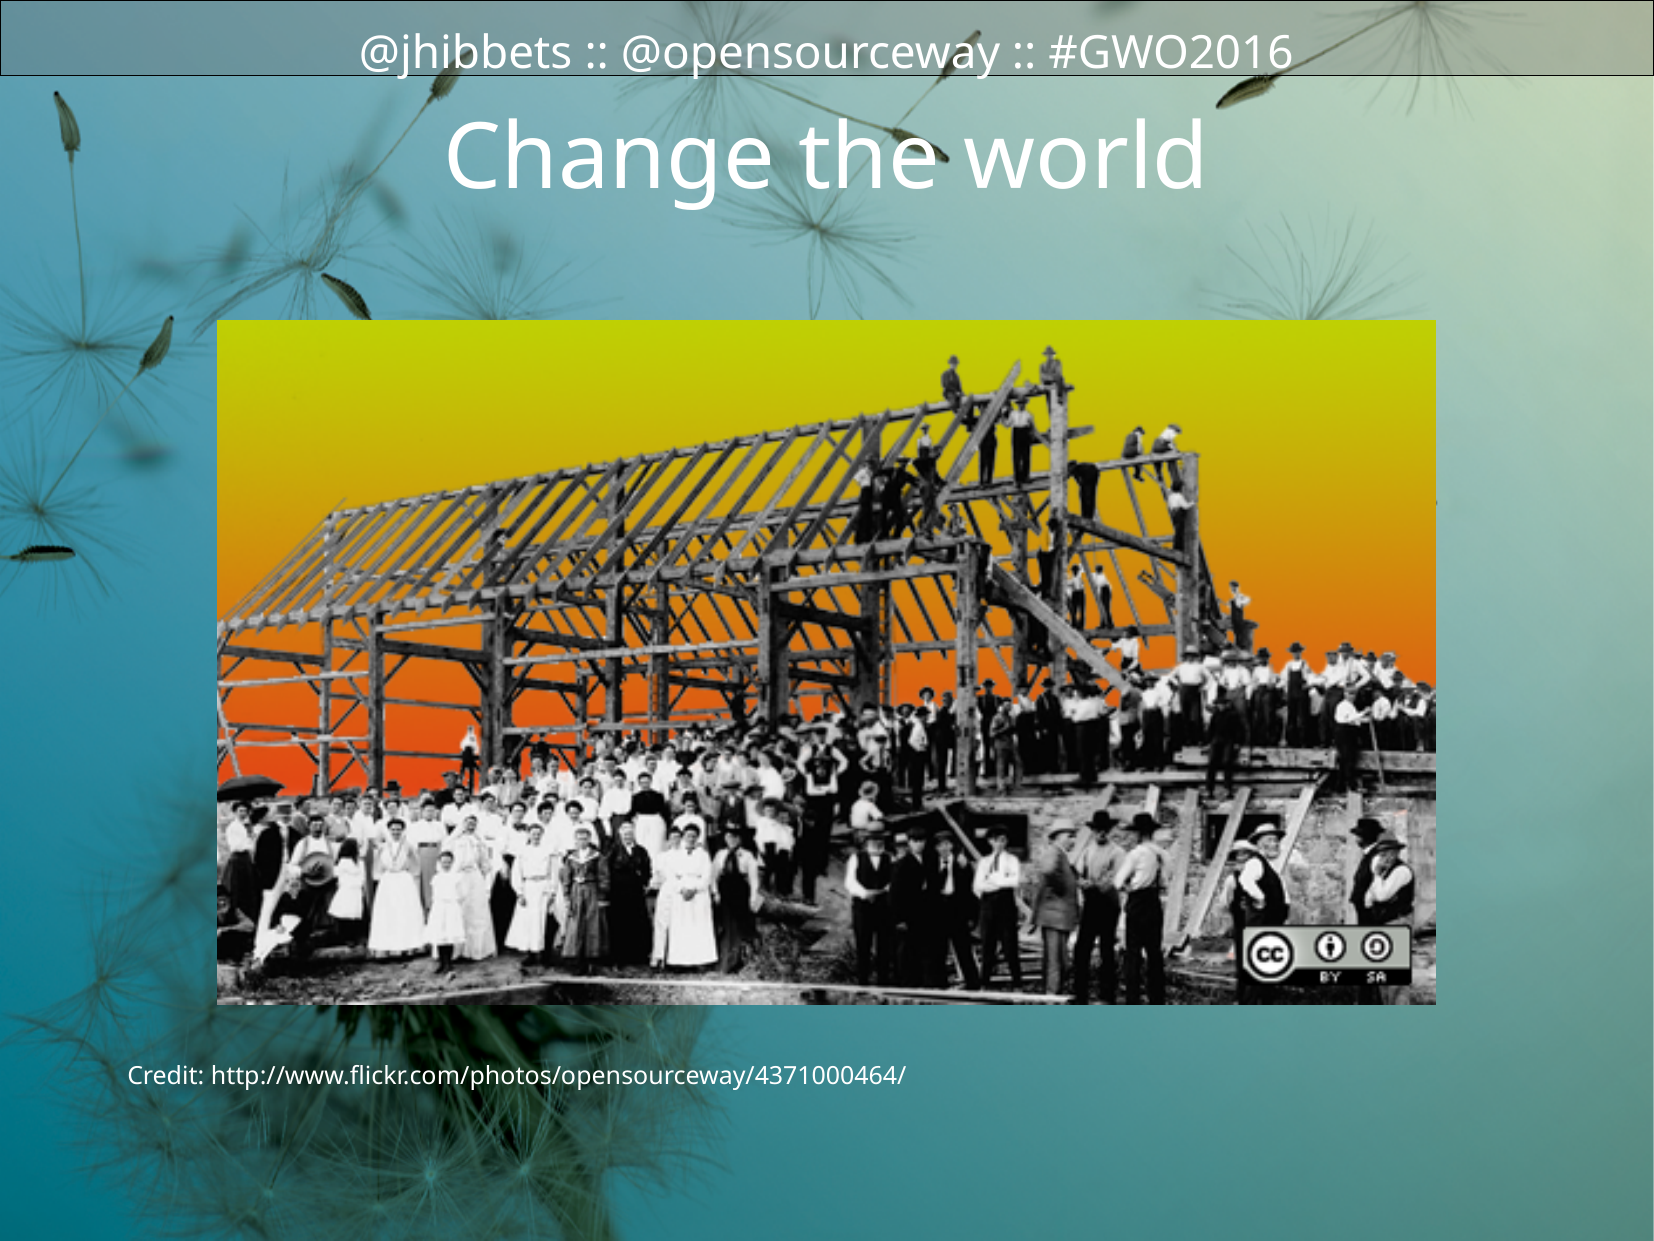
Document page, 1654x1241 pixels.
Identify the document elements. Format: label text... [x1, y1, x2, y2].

title Change the world [82, 49, 1571, 257]
text_box Credit: http://www.flickr.com/photos/opensourceway/4371000464/ [112, 1050, 935, 1091]
picture [0, 76, 1654, 1241]
